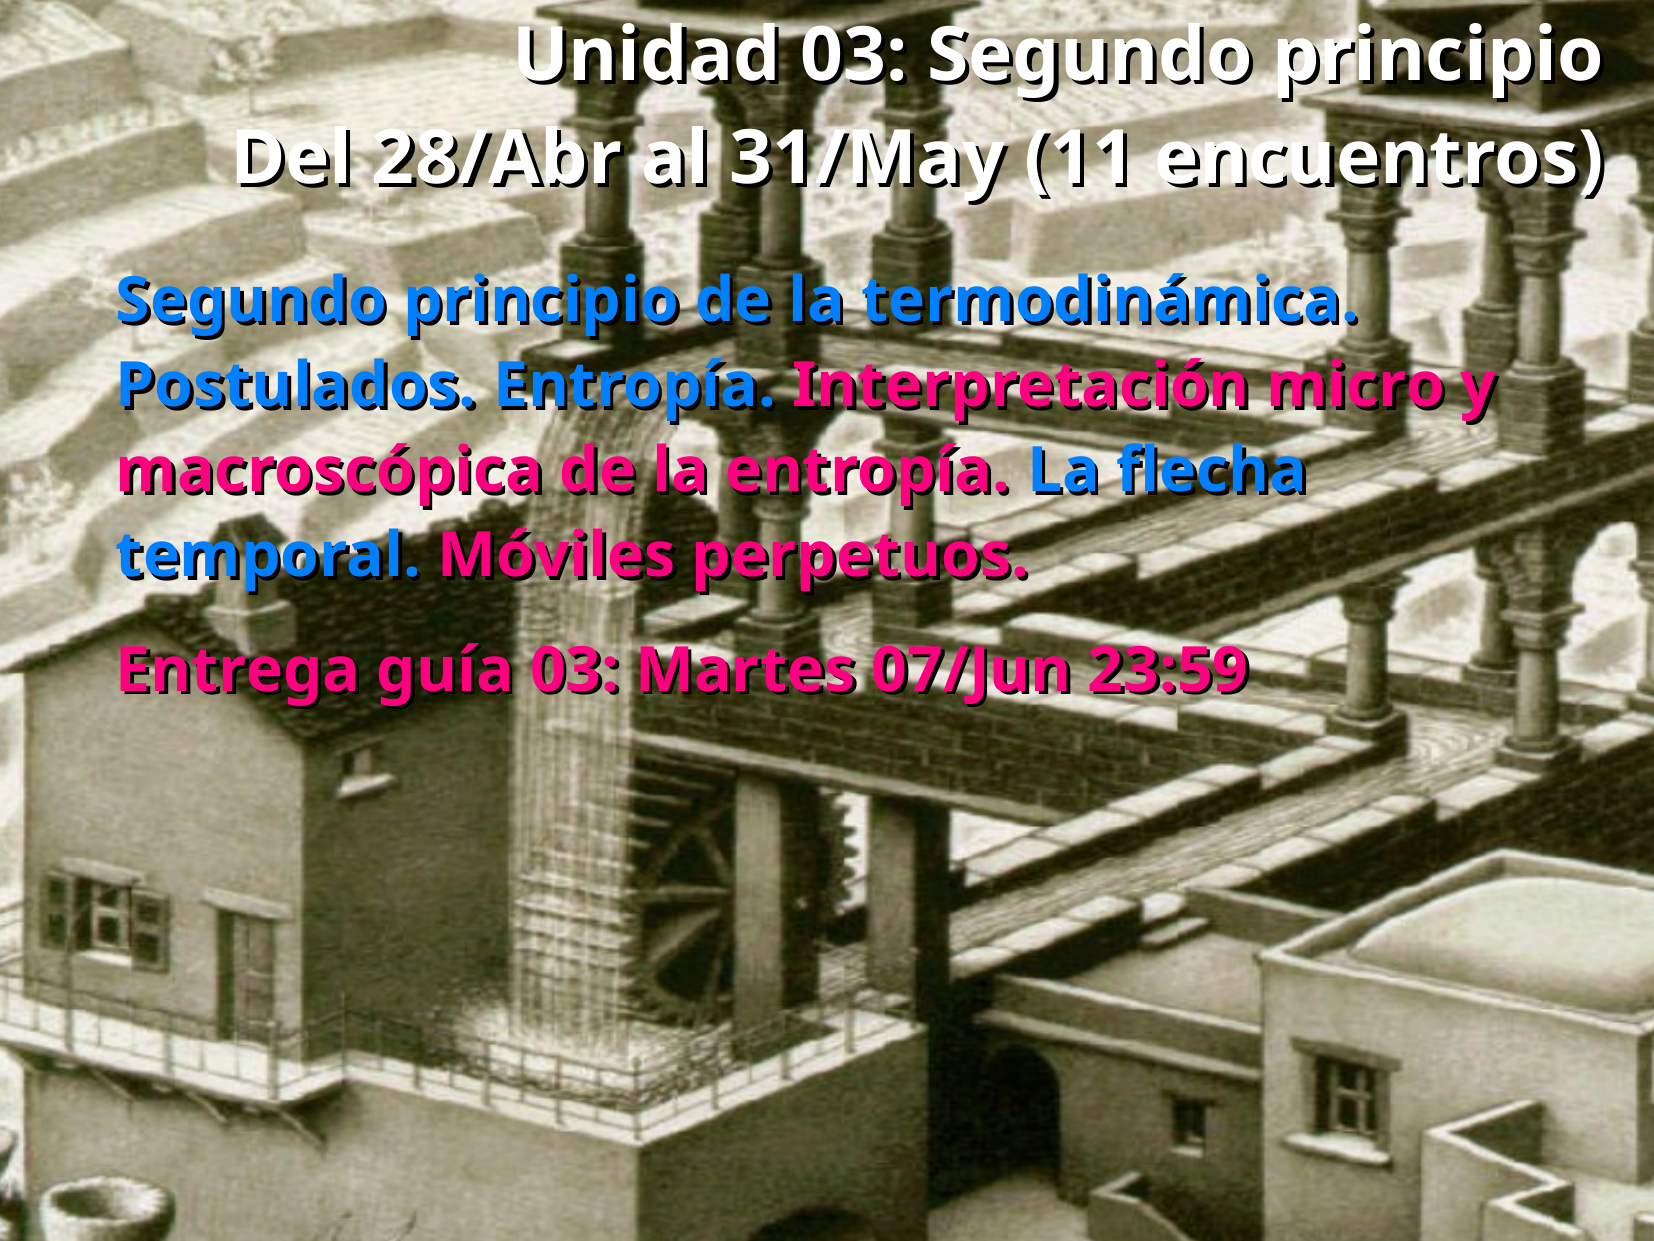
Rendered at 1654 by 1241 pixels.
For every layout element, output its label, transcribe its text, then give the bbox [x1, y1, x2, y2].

title Unidad 03: Segundo principio Del 28/Abr al 31/May (11 encuentros) [45, 11, 1606, 195]
list Segundo principio de la termodinámica. Postulados. Entropía. Interpretación micro y macroscópica de la entropía. La flecha temporal. Móviles perpetuos. Entrega guía 03: Martes 07/Jun 23:59 [45, 255, 1606, 1156]
picture [0, 0, 1654, 1241]
